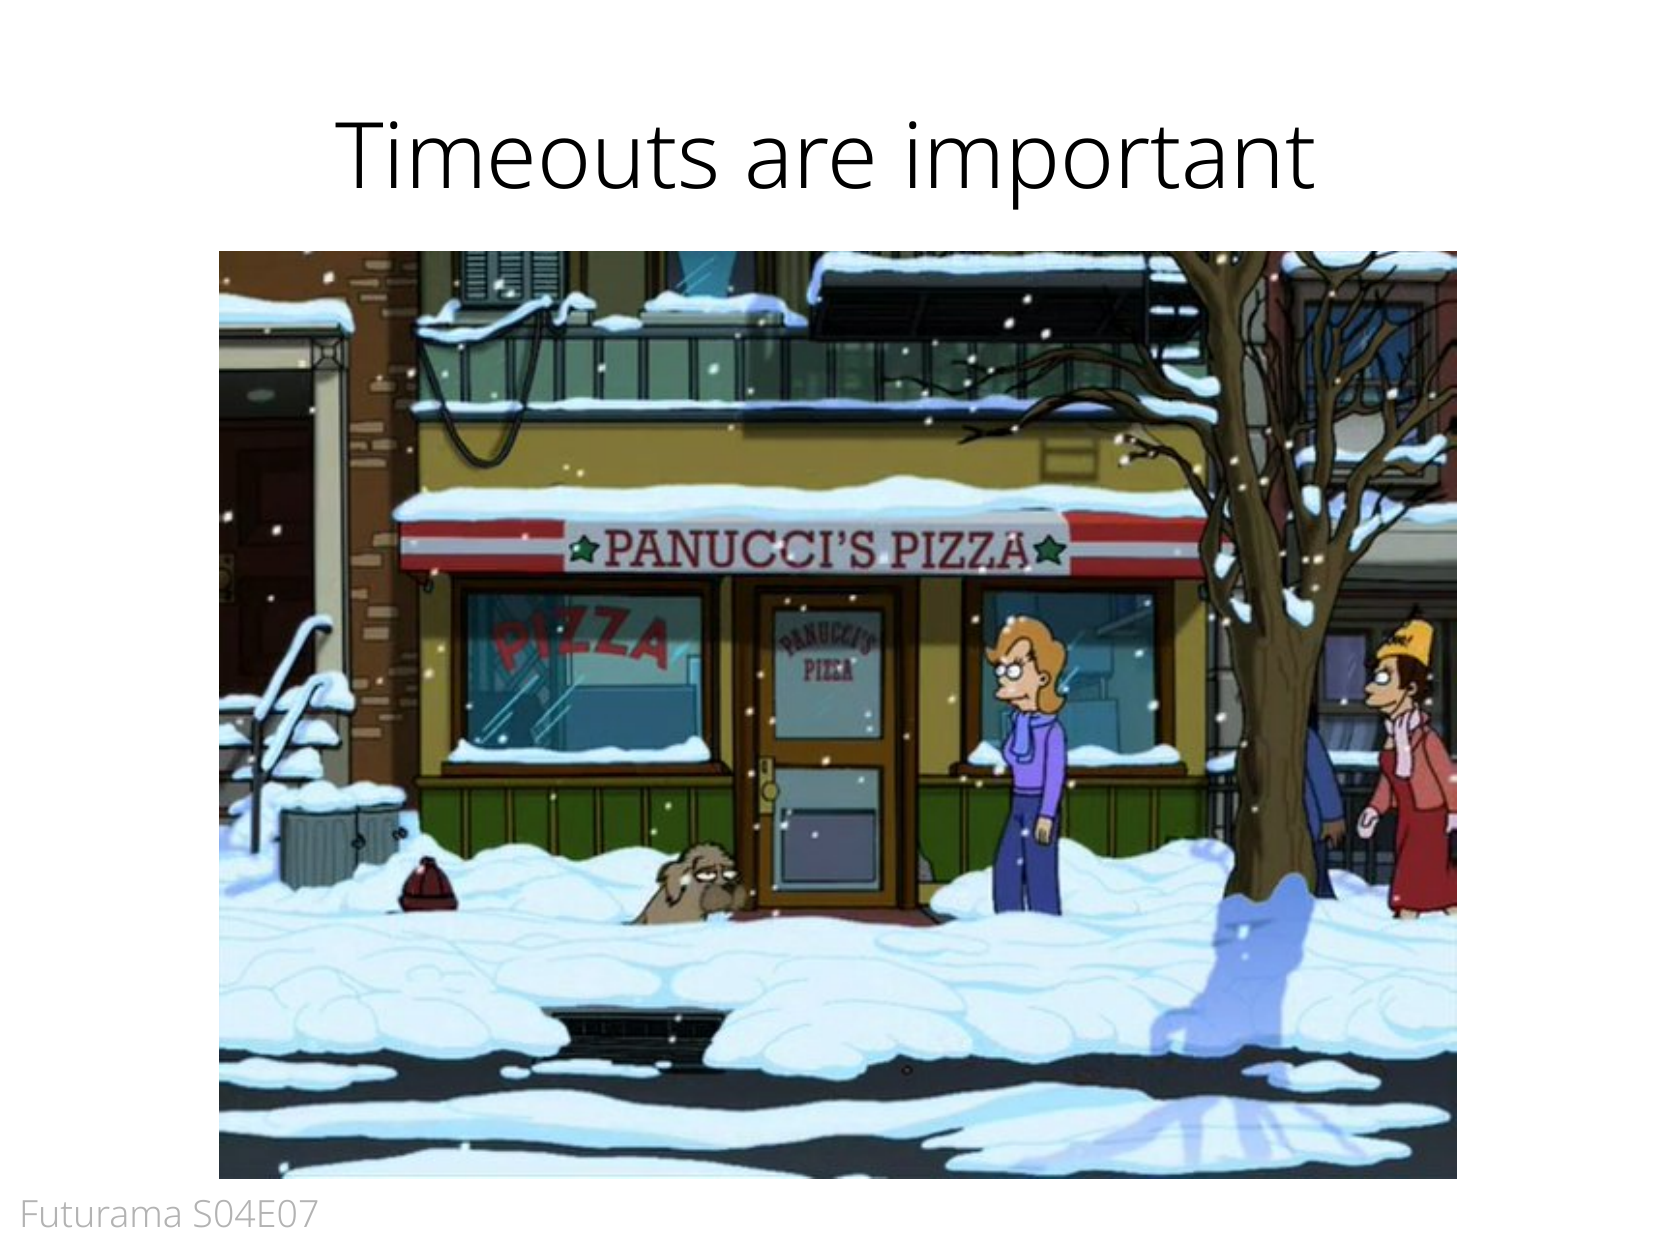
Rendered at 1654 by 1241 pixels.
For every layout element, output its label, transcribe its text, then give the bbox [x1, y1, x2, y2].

picture [219, 251, 1457, 1179]
title Timeouts are important [82, 49, 1571, 257]
text_box Futurama S04E07 [4, 1180, 1158, 1241]
